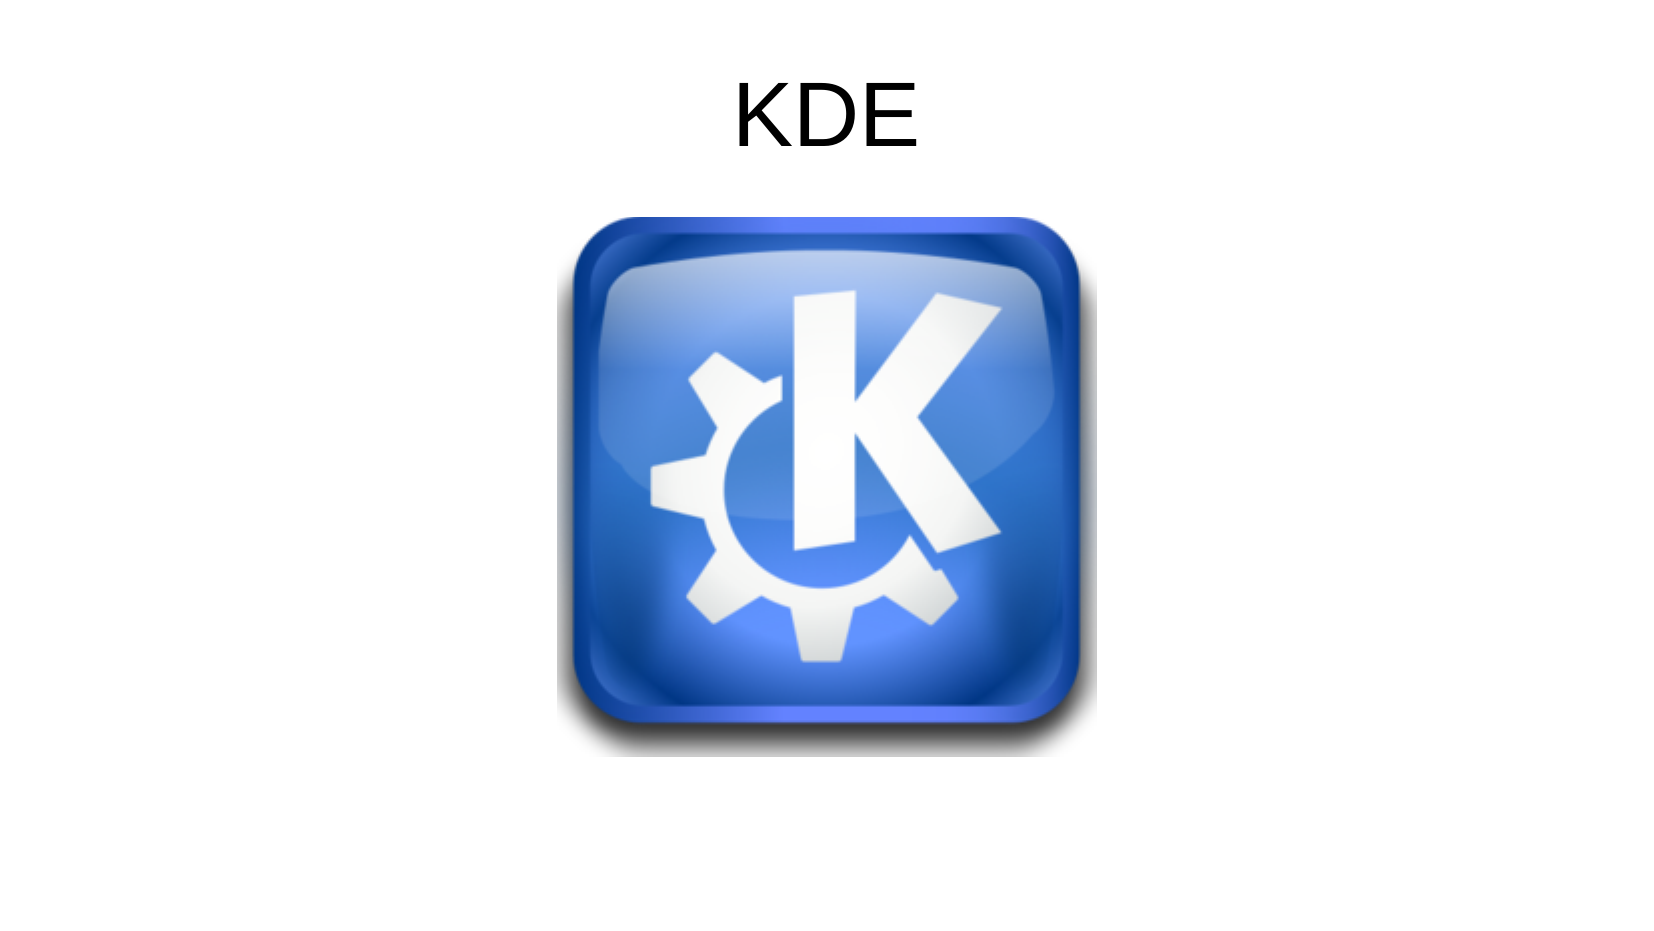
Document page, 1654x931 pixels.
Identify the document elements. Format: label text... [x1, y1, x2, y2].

picture [557, 217, 1097, 758]
title KDE [82, 37, 1571, 193]
